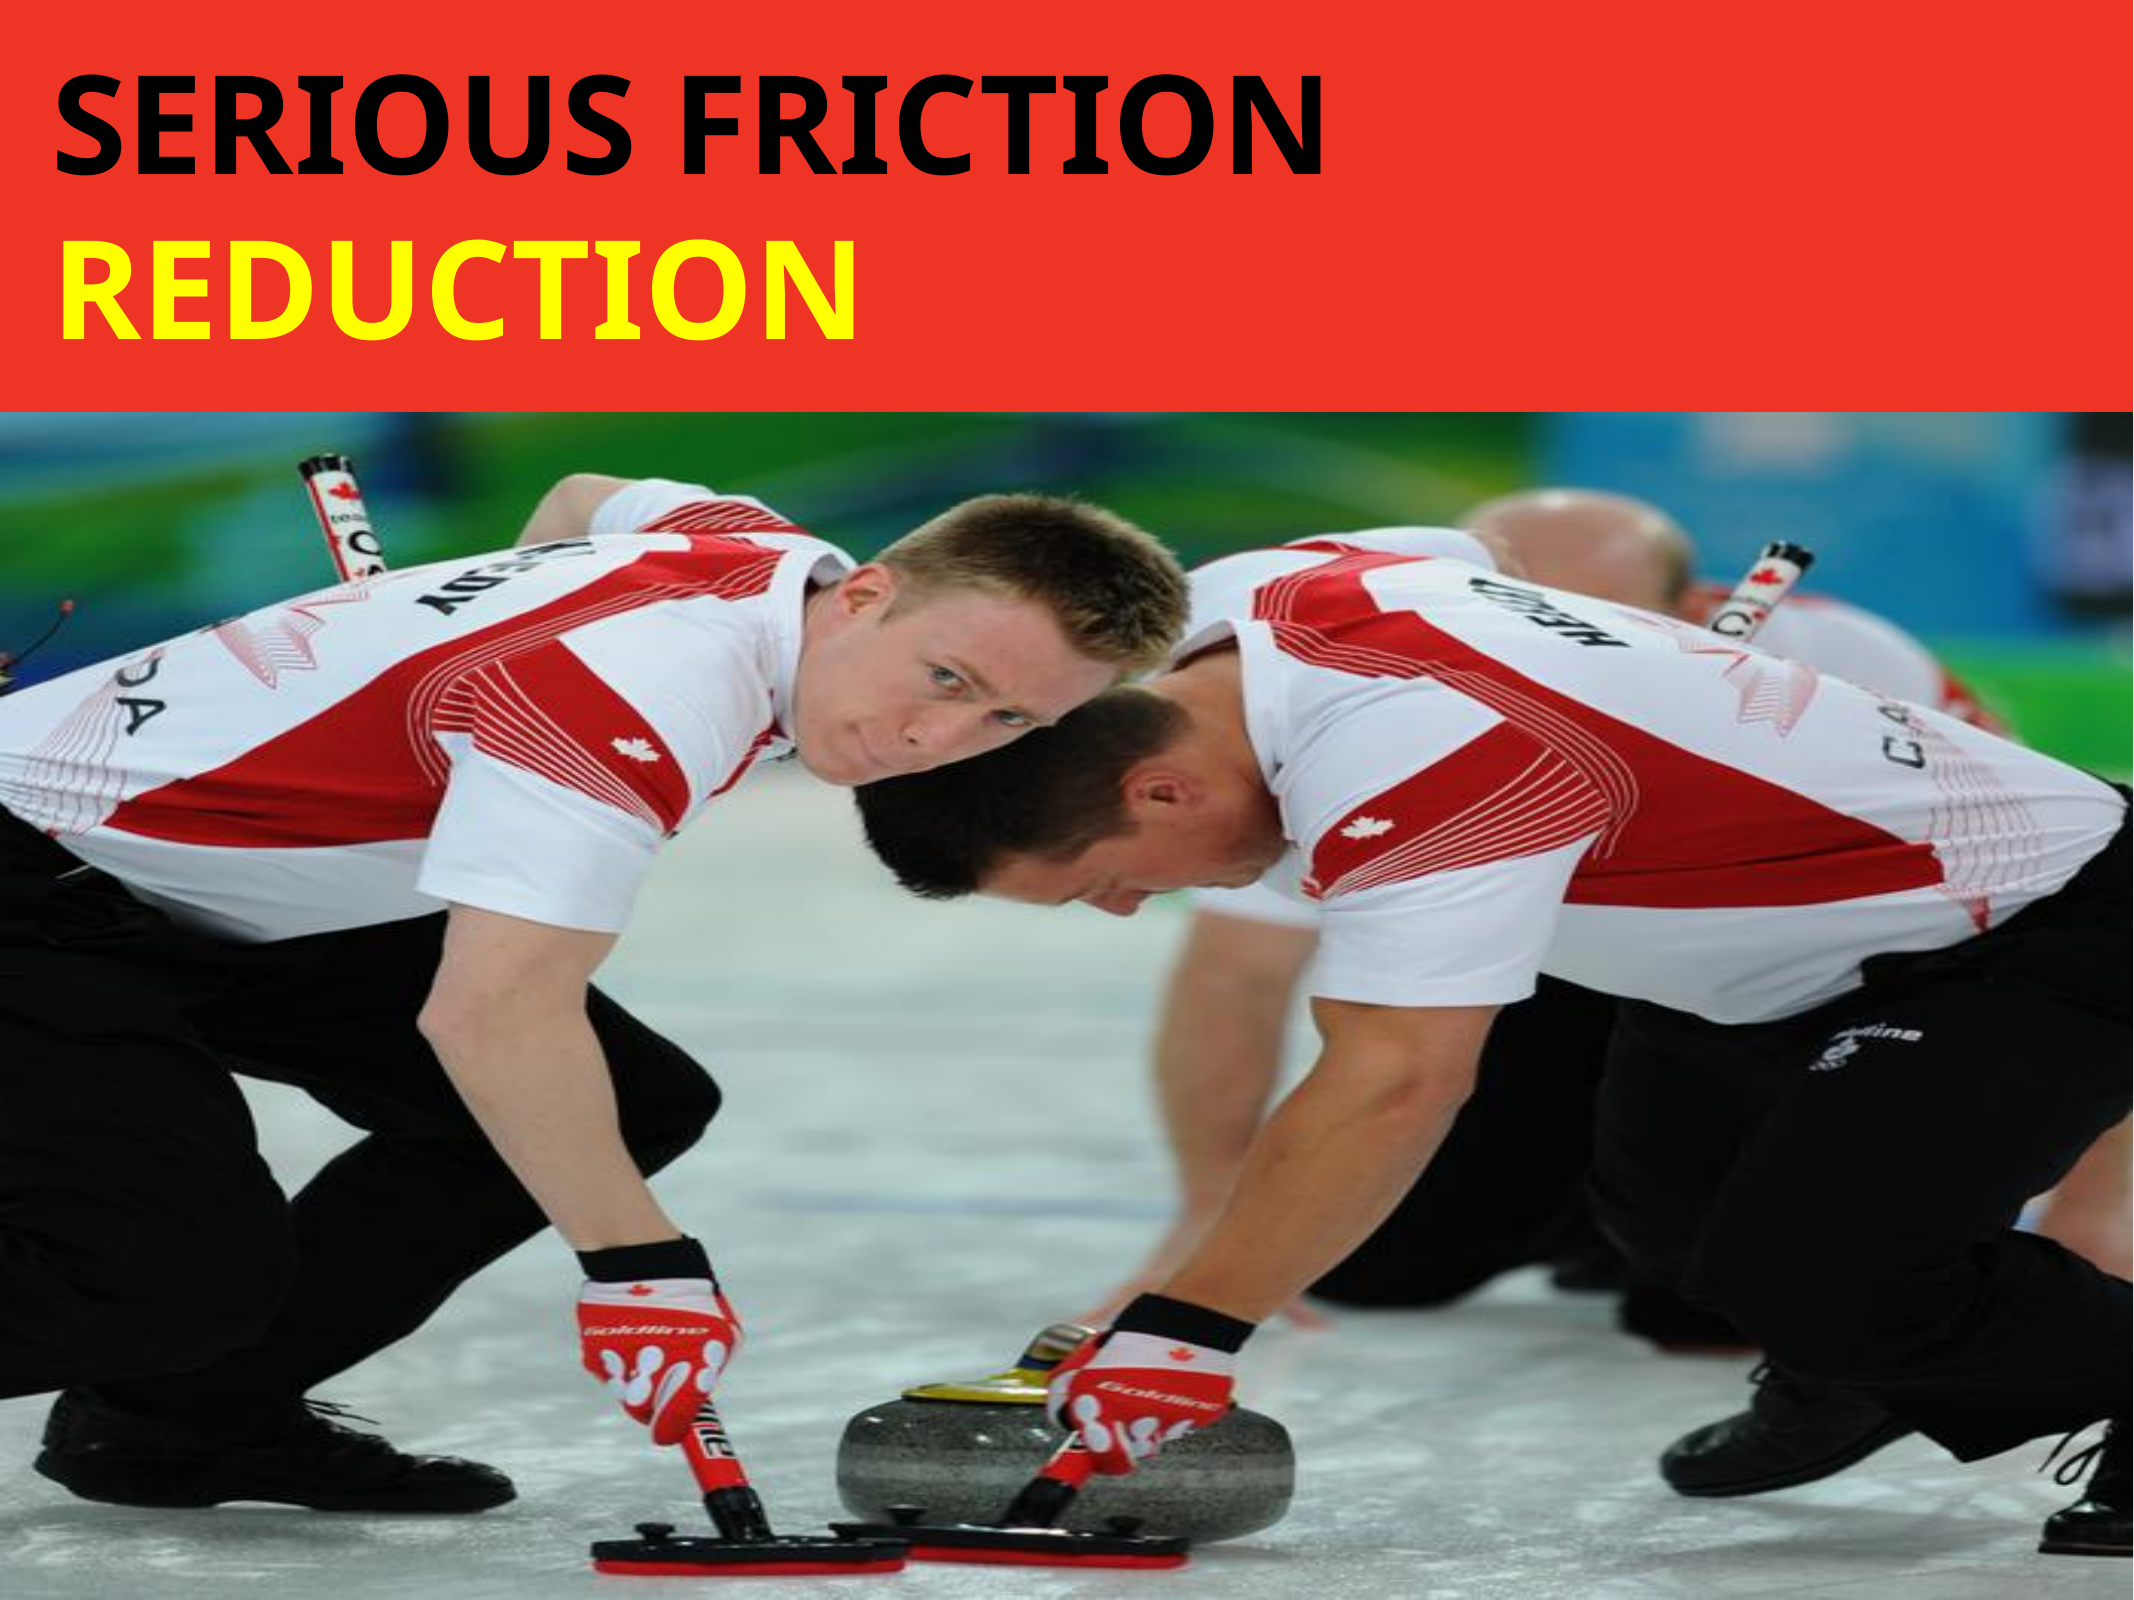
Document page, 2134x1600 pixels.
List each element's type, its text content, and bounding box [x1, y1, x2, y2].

text_box SERIOUS FRICTION REDUCTION [41, 37, 2134, 412]
picture [0, 412, 2134, 1600]
